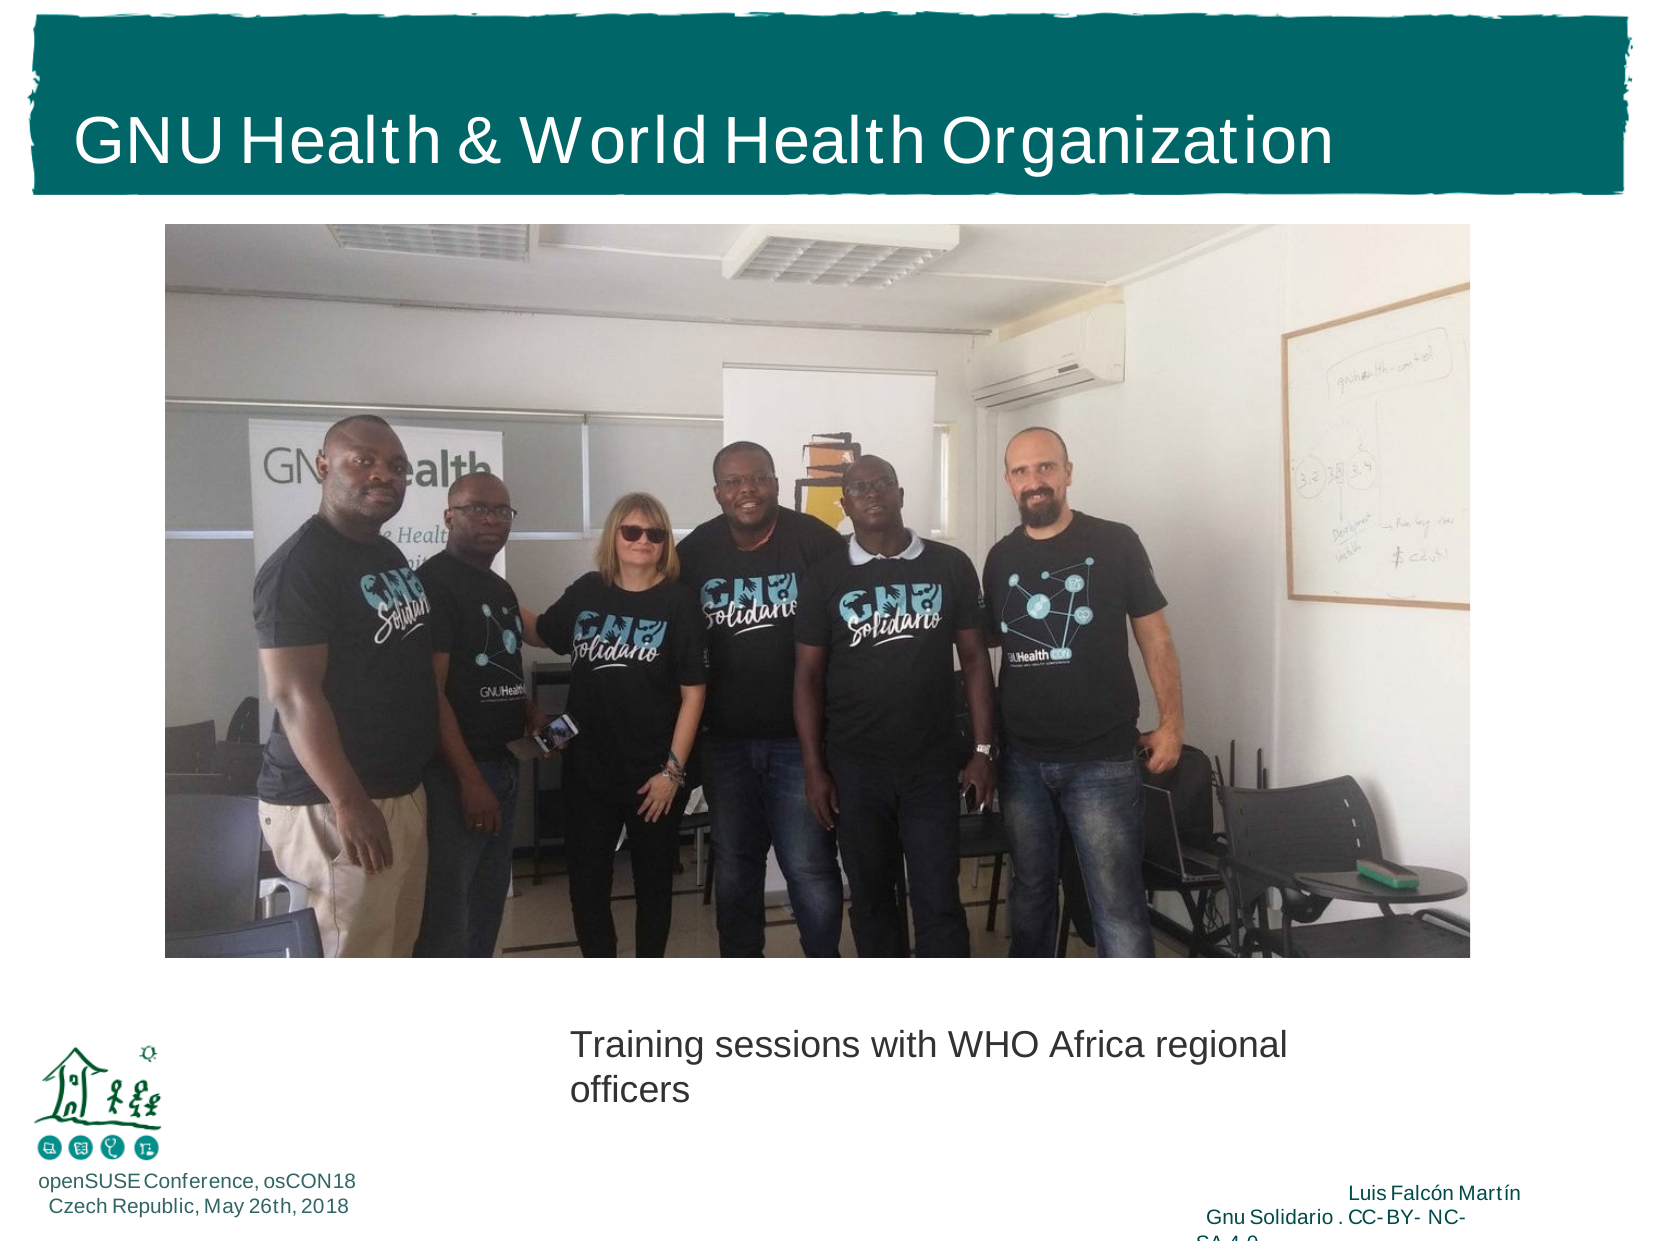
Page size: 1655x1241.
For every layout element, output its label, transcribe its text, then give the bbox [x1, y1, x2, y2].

text_box [165, 224, 1470, 958]
text_box Training sessions with WHO Africa regional officers [567, 1020, 1419, 1062]
title GNUHealth&WorldHealthOrganization [48, 74, 1607, 179]
text_box openSUSEConference,osCON18 CzechRepublic,May26th,2018 [36, 1167, 361, 1218]
text_box LuisFalcónMartín GnuSolidario.CC-BY-NC-SA4.0 [1193, 1179, 1531, 1230]
